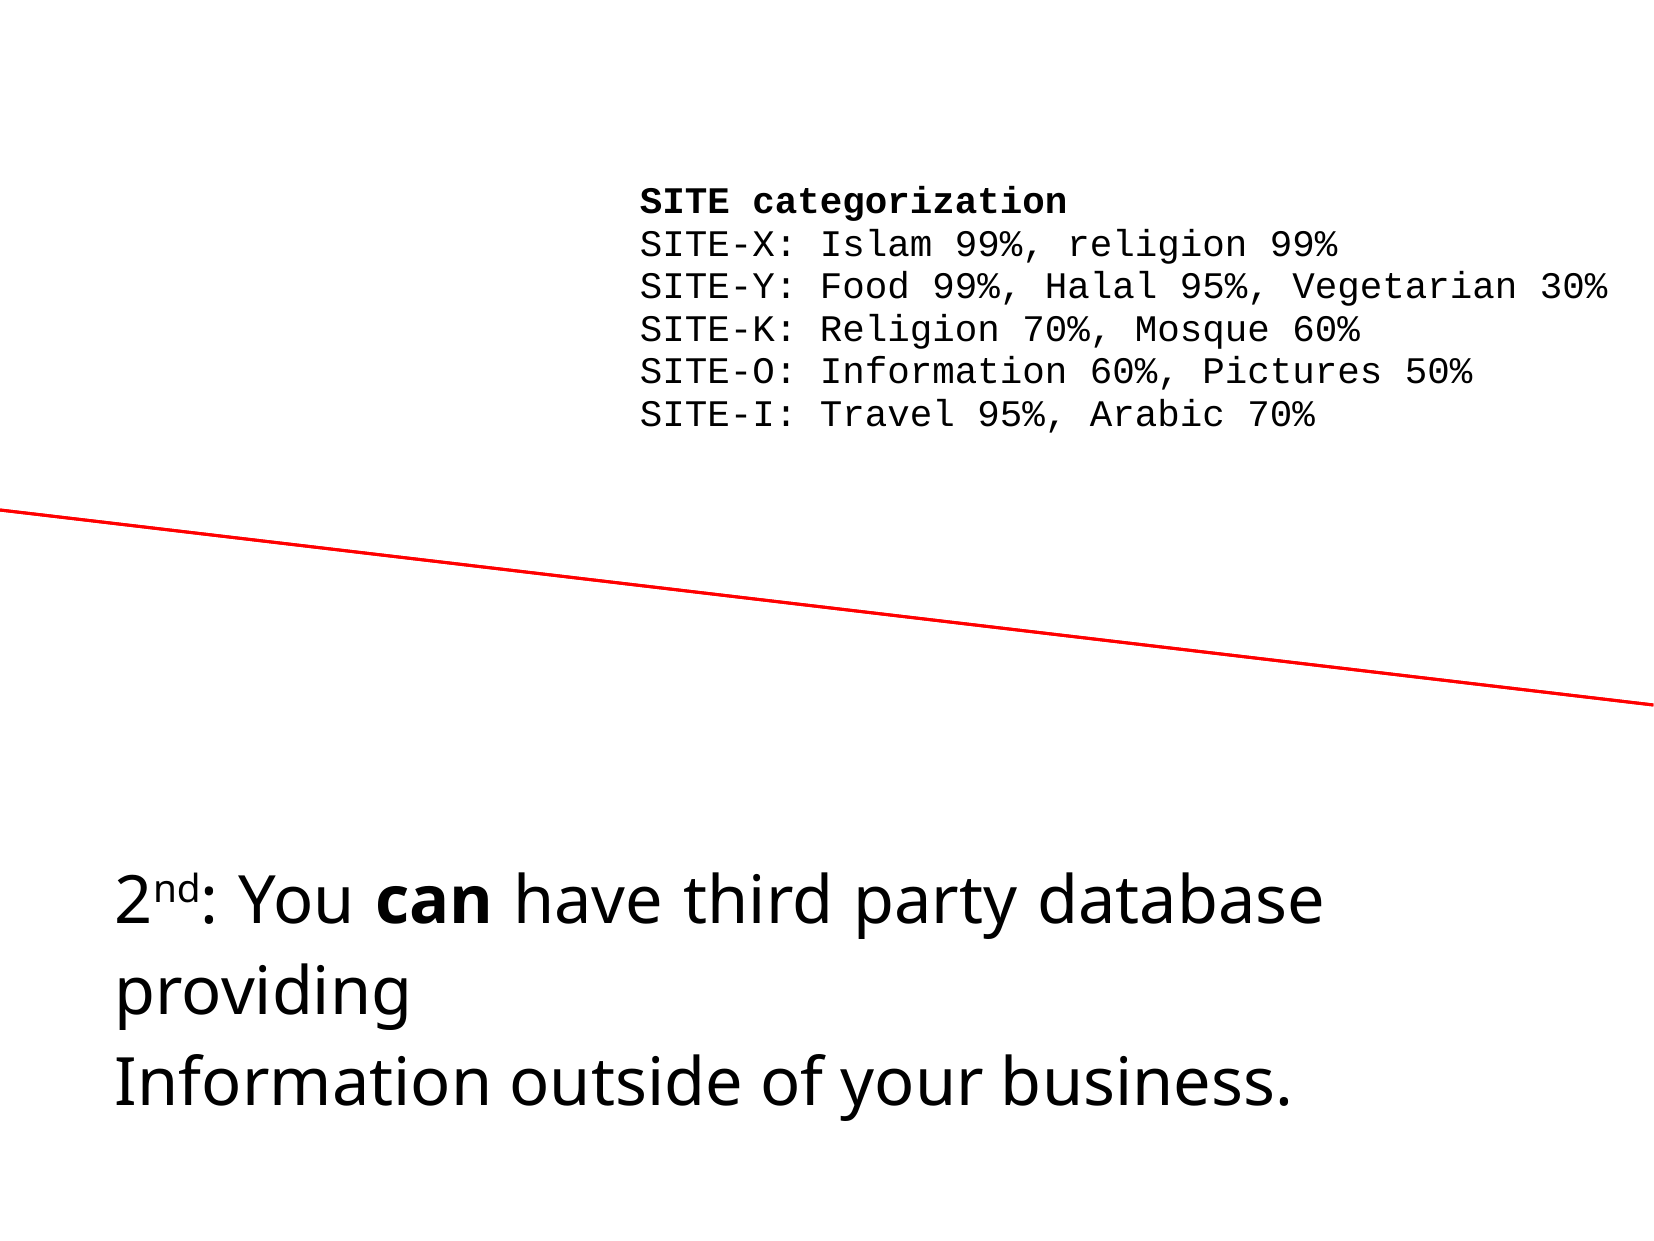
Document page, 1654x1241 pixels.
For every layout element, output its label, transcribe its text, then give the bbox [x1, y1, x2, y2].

text_box SITE categorization SITE-X: Islam 99%, religion 99% SITE-Y: Food 99%, Halal 95%, Vegetarian 30% SITE-K: Religion 70%, Mosque 60% SITE-O: Information 60%, Pictures 50% SITE-I: Travel 95%, Arabic 70% [625, 175, 1623, 444]
text_box 2nd: You can have third party database providing Information outside of your business. [98, 843, 1569, 1002]
